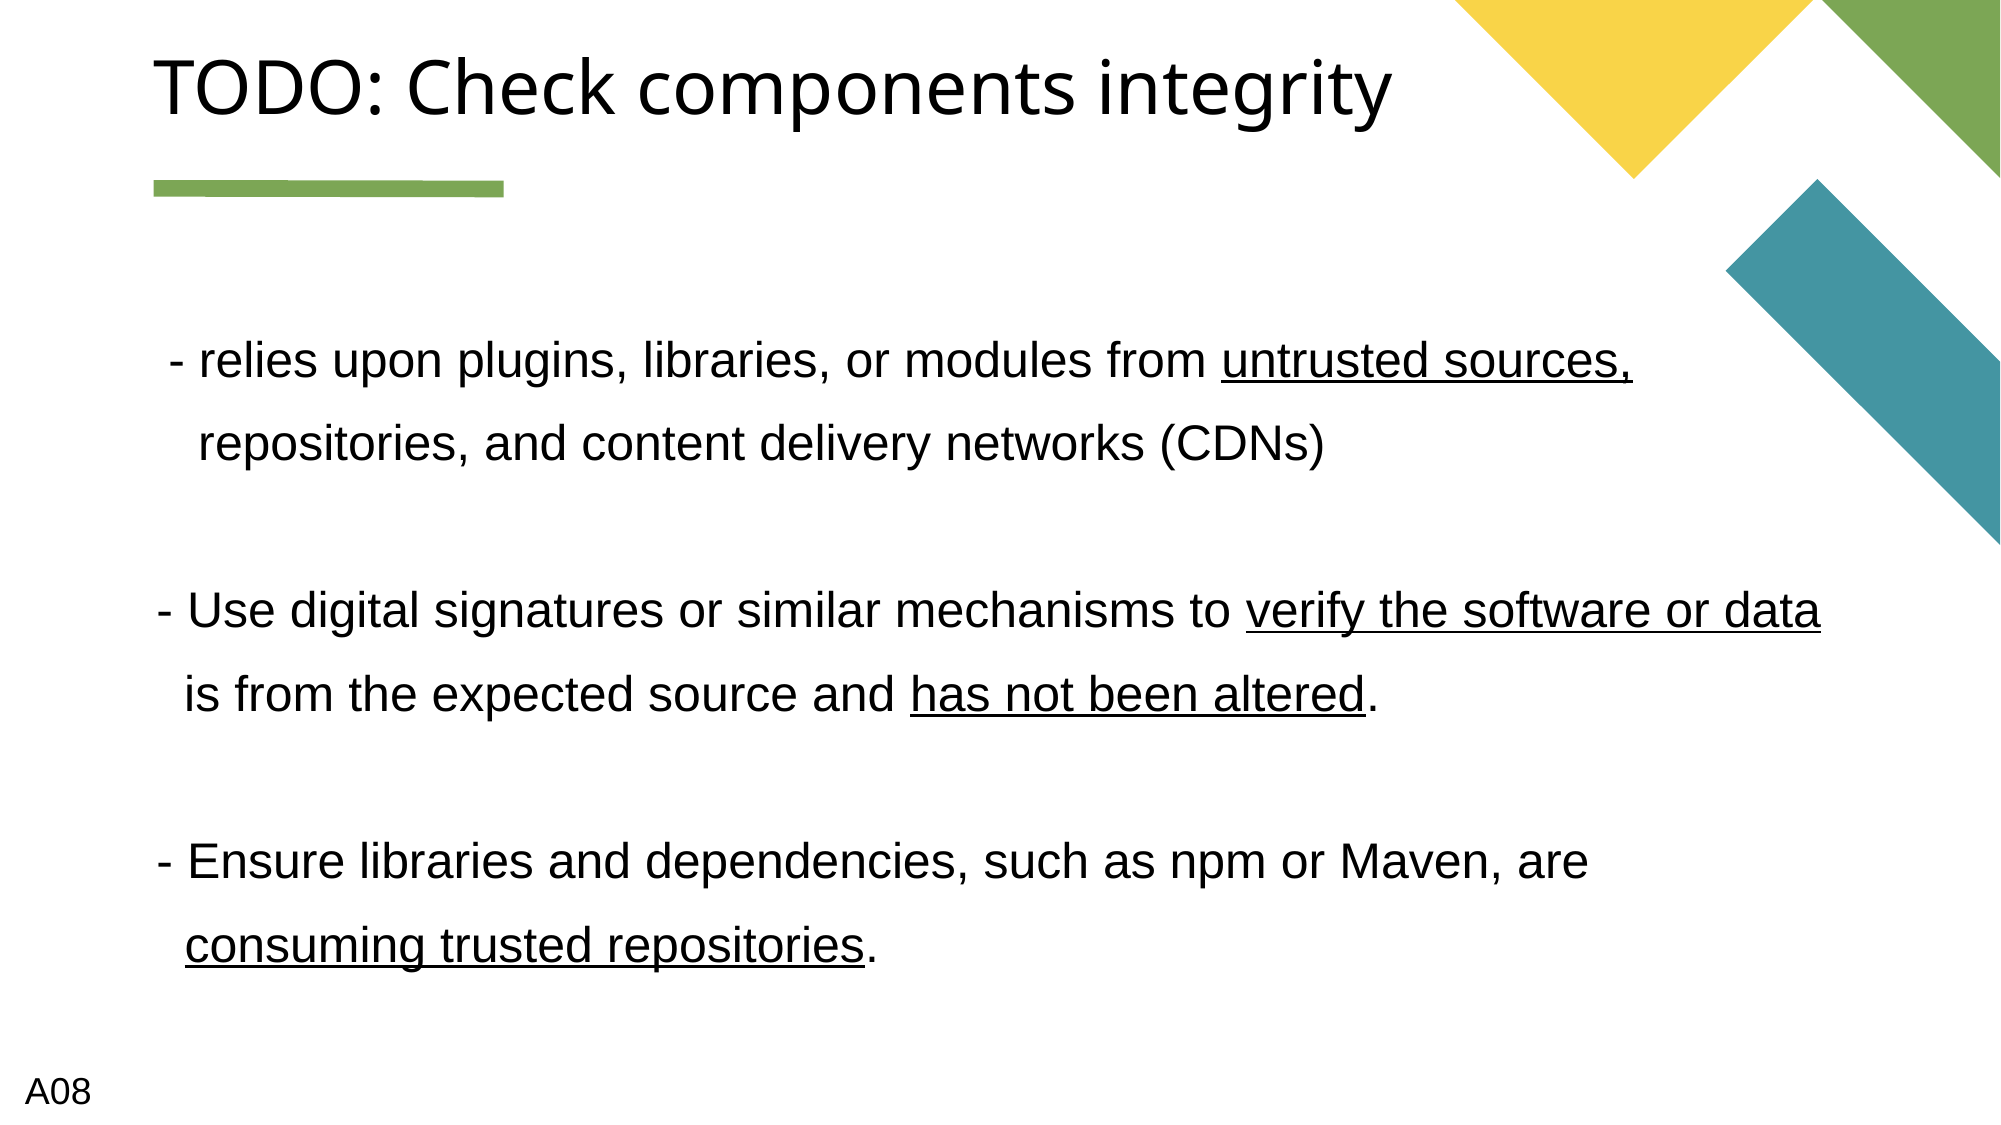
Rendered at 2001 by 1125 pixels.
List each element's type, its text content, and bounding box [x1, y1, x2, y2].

text_box A08 [10, 1062, 107, 1120]
title TODO: Check components integrity [153, 0, 1678, 173]
text_box - relies upon plugins, libraries, or modules from untrusted sources, repositories, and content delivery networks (CDNs) - Use digital signatures or similar mechanisms to verify the software or data is from the expected source and has not been altered. - Ensure libraries and dependencies, such as npm or Maven, are consuming trusted repositories. [141, 296, 1839, 981]
